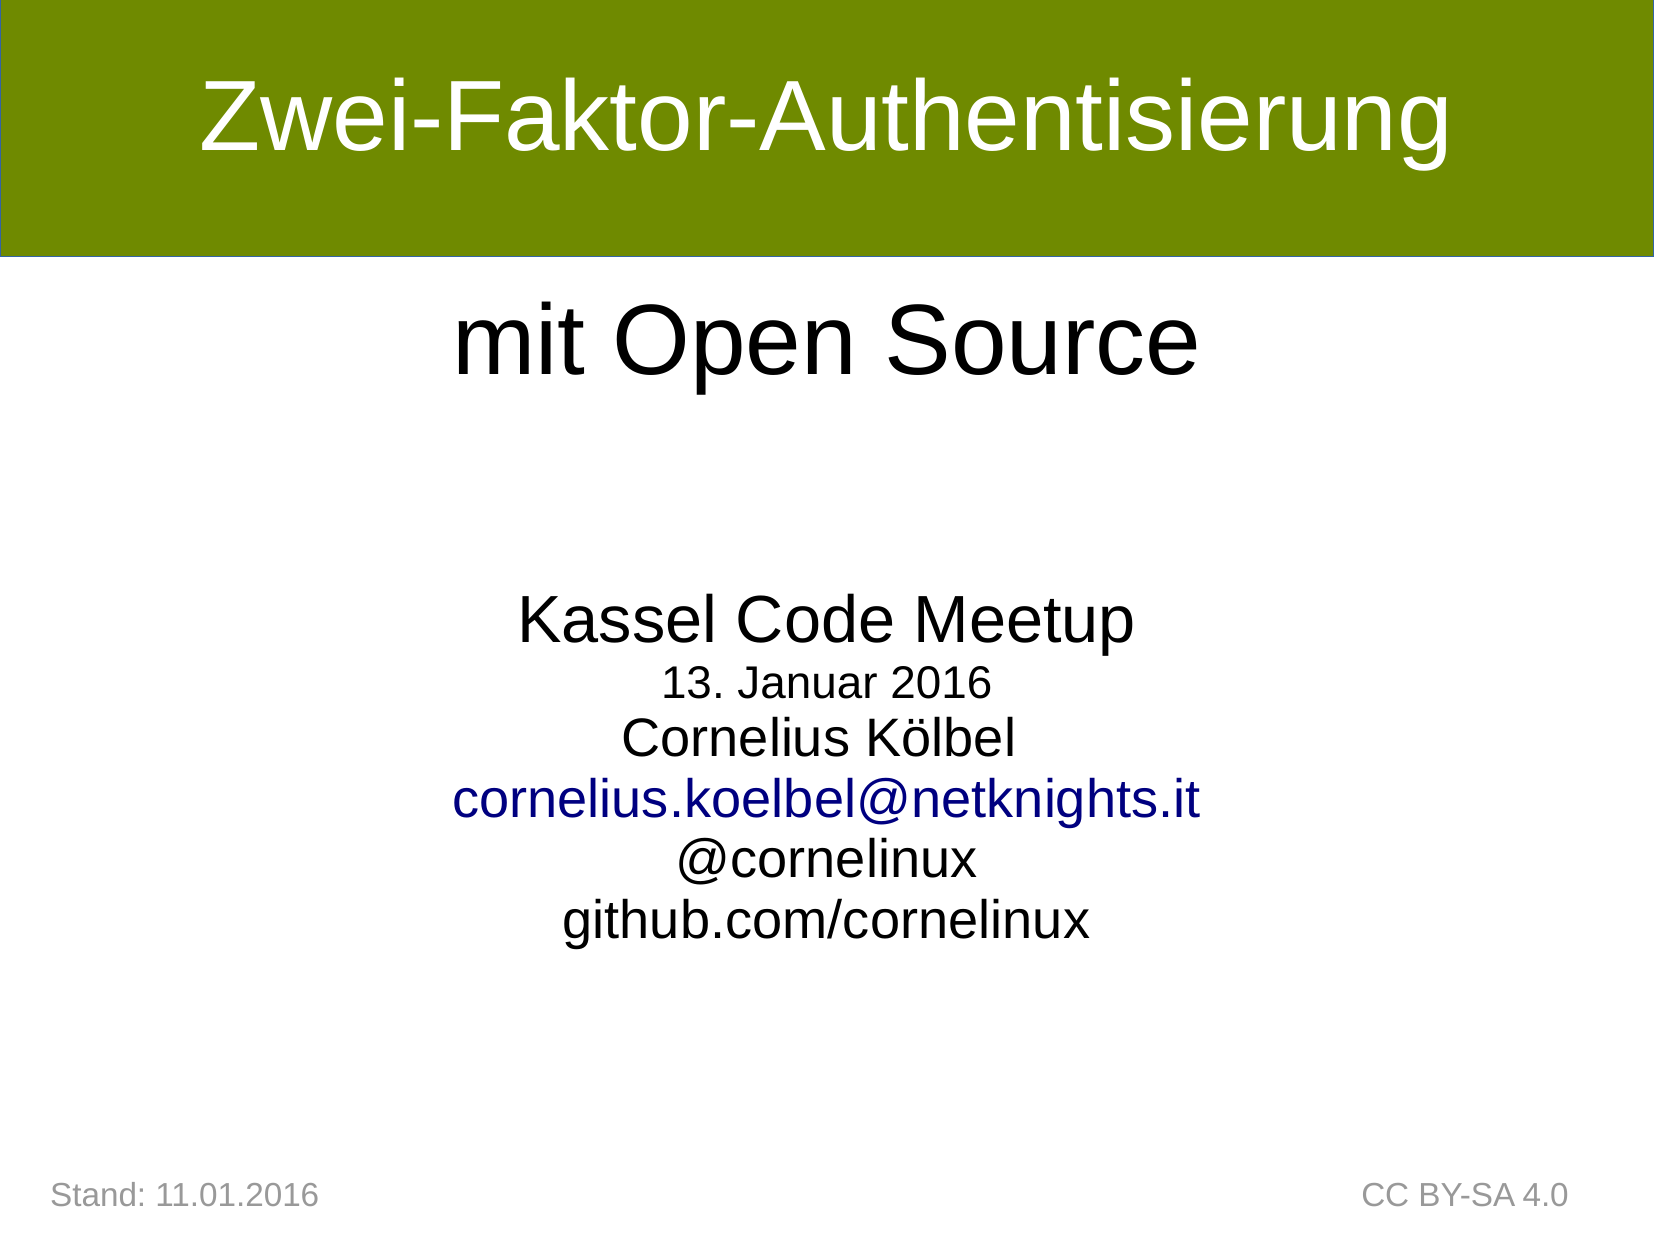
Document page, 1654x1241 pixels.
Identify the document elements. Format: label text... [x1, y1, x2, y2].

subtitle Zwei-Faktor-Authentisierung mit Open Source Kassel Code Meetup 13. Januar 2016 Cornelius Kölbel cornelius.koelbel@netknights.it @cornelinux github.com/cornelinux [82, 59, 1571, 952]
text_box Stand: 11.01.2016 [35, 1169, 402, 1222]
text_box CC BY-SA 4.0 [1346, 1169, 1630, 1222]
